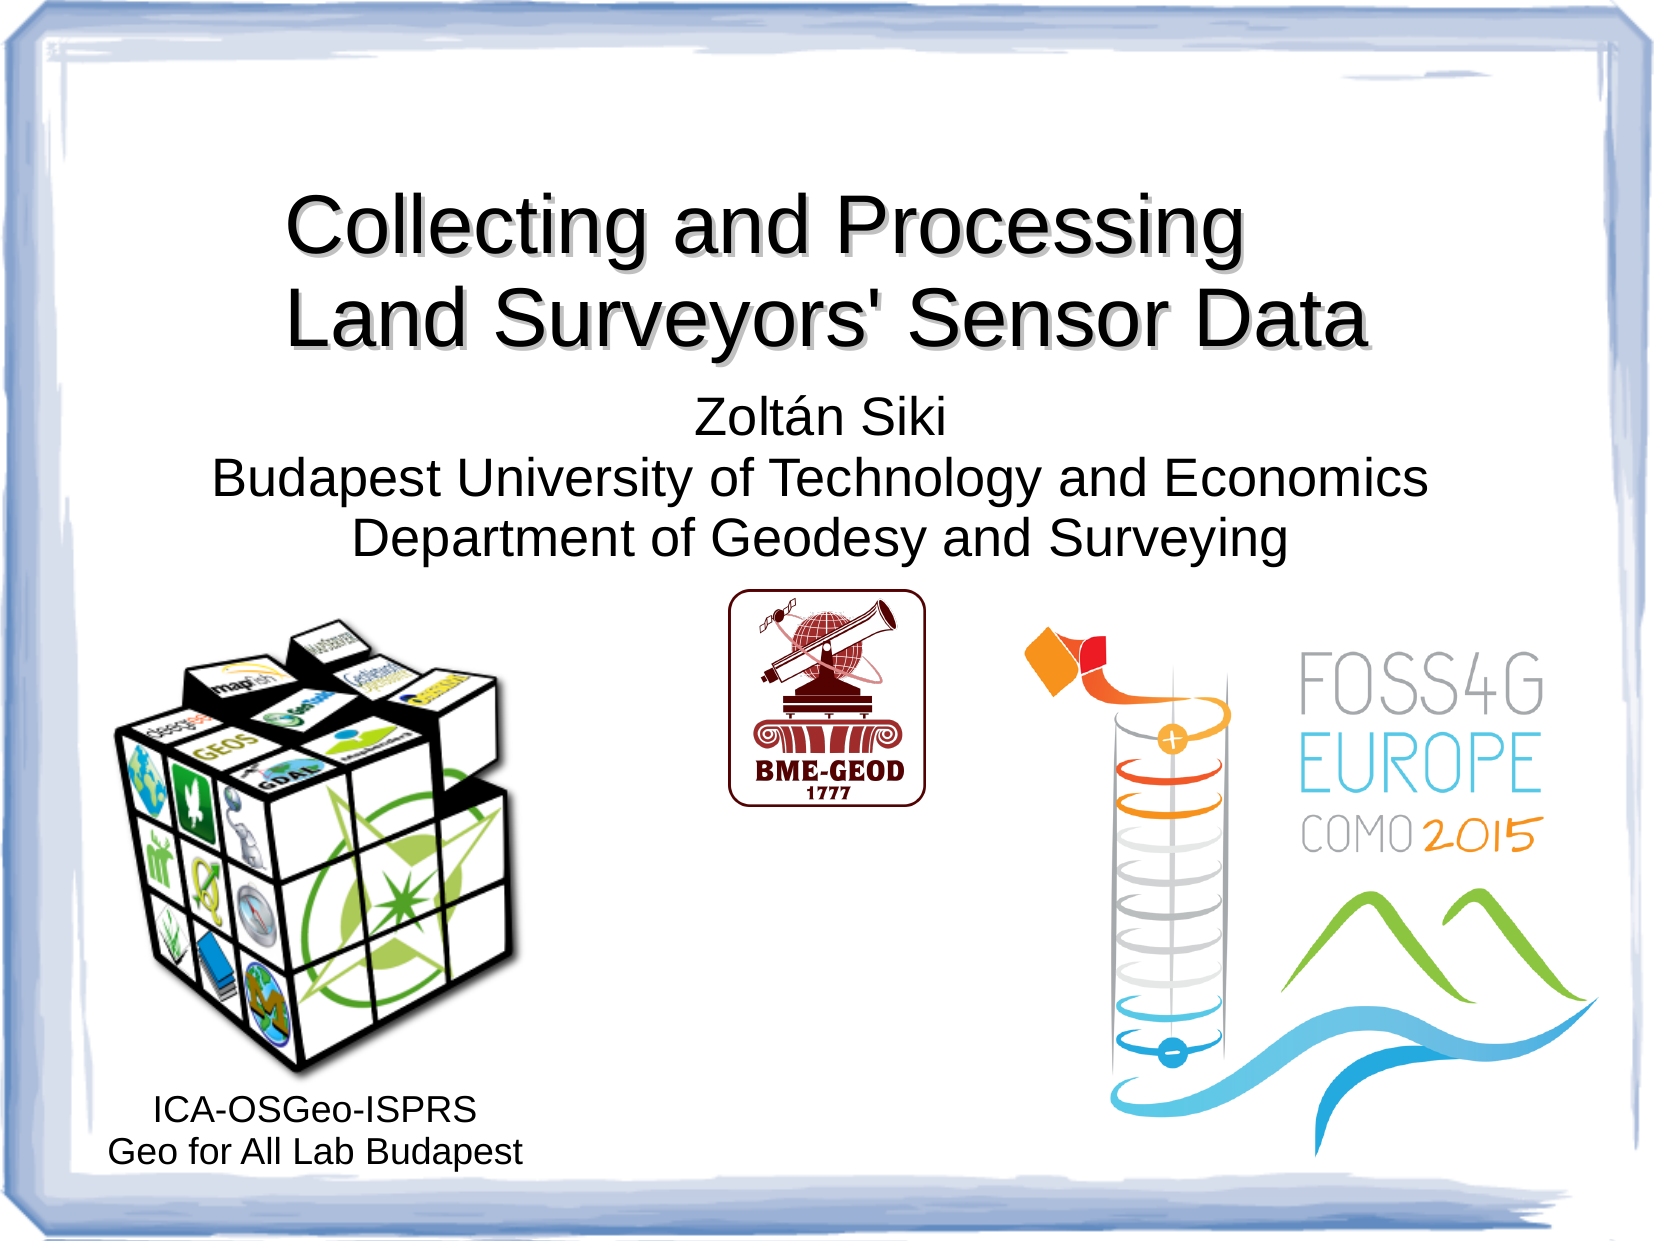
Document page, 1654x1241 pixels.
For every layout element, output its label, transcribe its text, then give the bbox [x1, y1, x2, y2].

text_box Zoltán Siki Budapest University of Technology and Economics Department of Geodesy and Surveying [196, 379, 1453, 576]
text_box ICA-OSGeo-ISPRS Geo for All Lab Budapest [92, 1080, 541, 1180]
picture [0, 0, 1654, 1241]
text_box Collecting and Processing Land Surveyors' Sensor Data [269, 171, 1385, 373]
